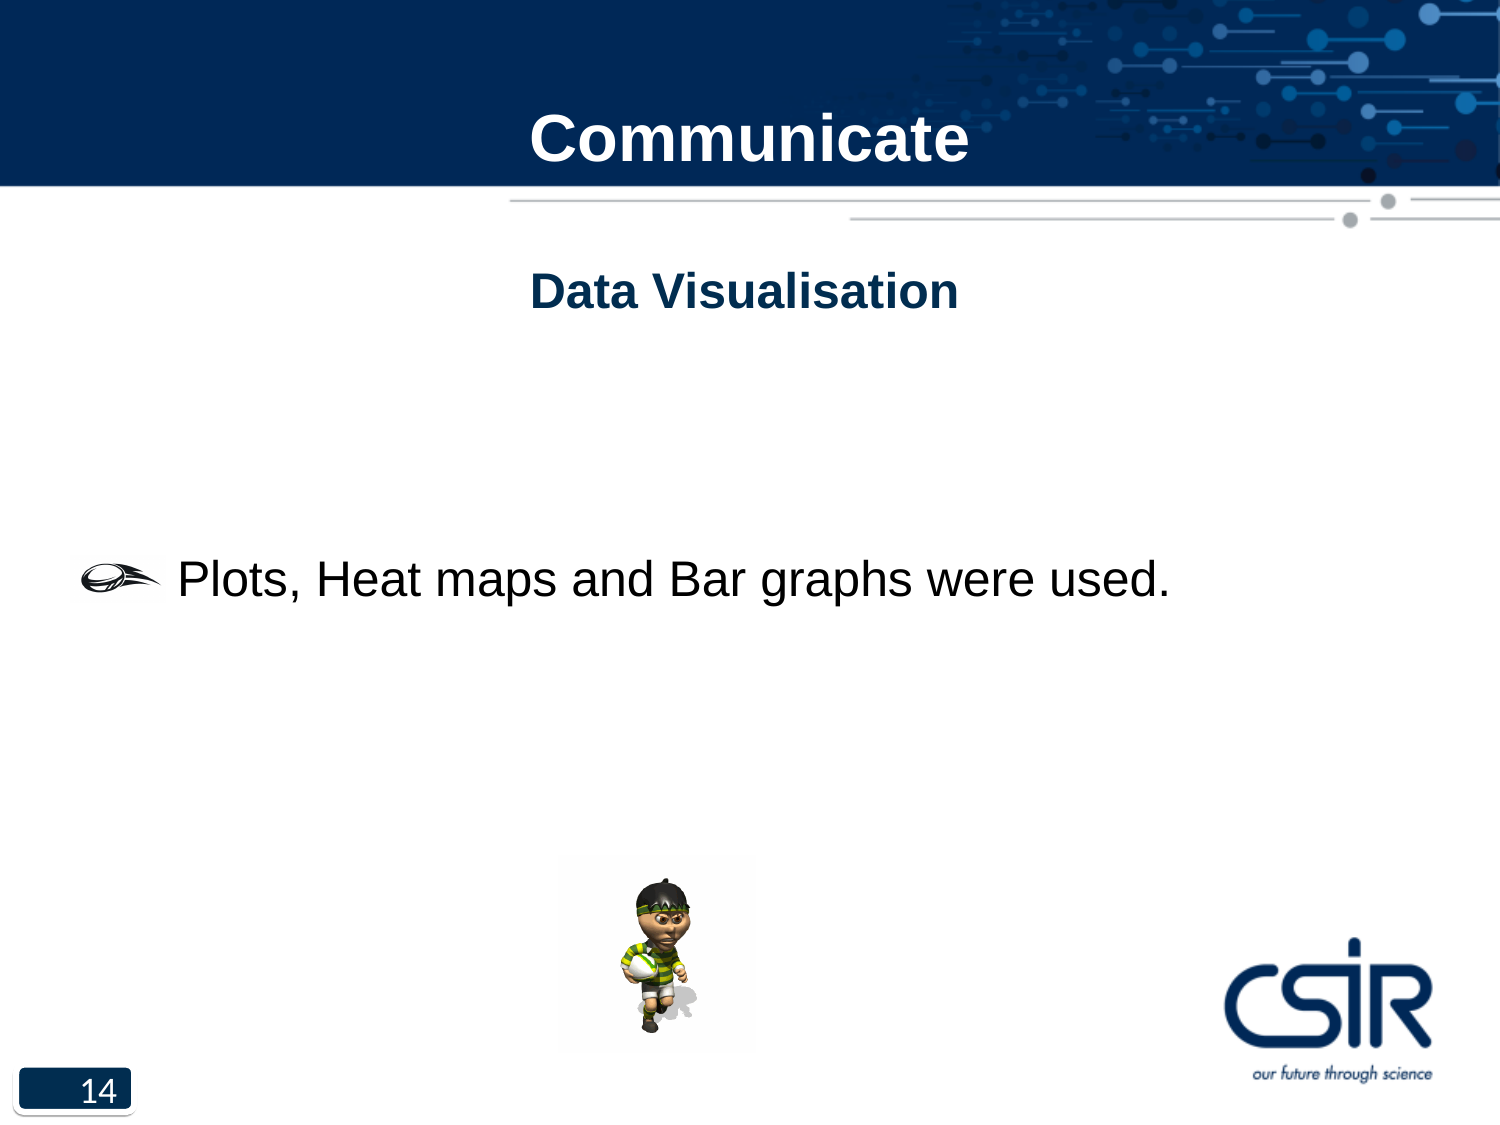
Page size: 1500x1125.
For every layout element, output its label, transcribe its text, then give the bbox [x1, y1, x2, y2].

title Communicate [75, 44, 1425, 233]
list Data Visualisation Plots, Heat maps and Bar graphs were used. [106, 263, 1500, 839]
picture [0, 0, 1500, 1125]
